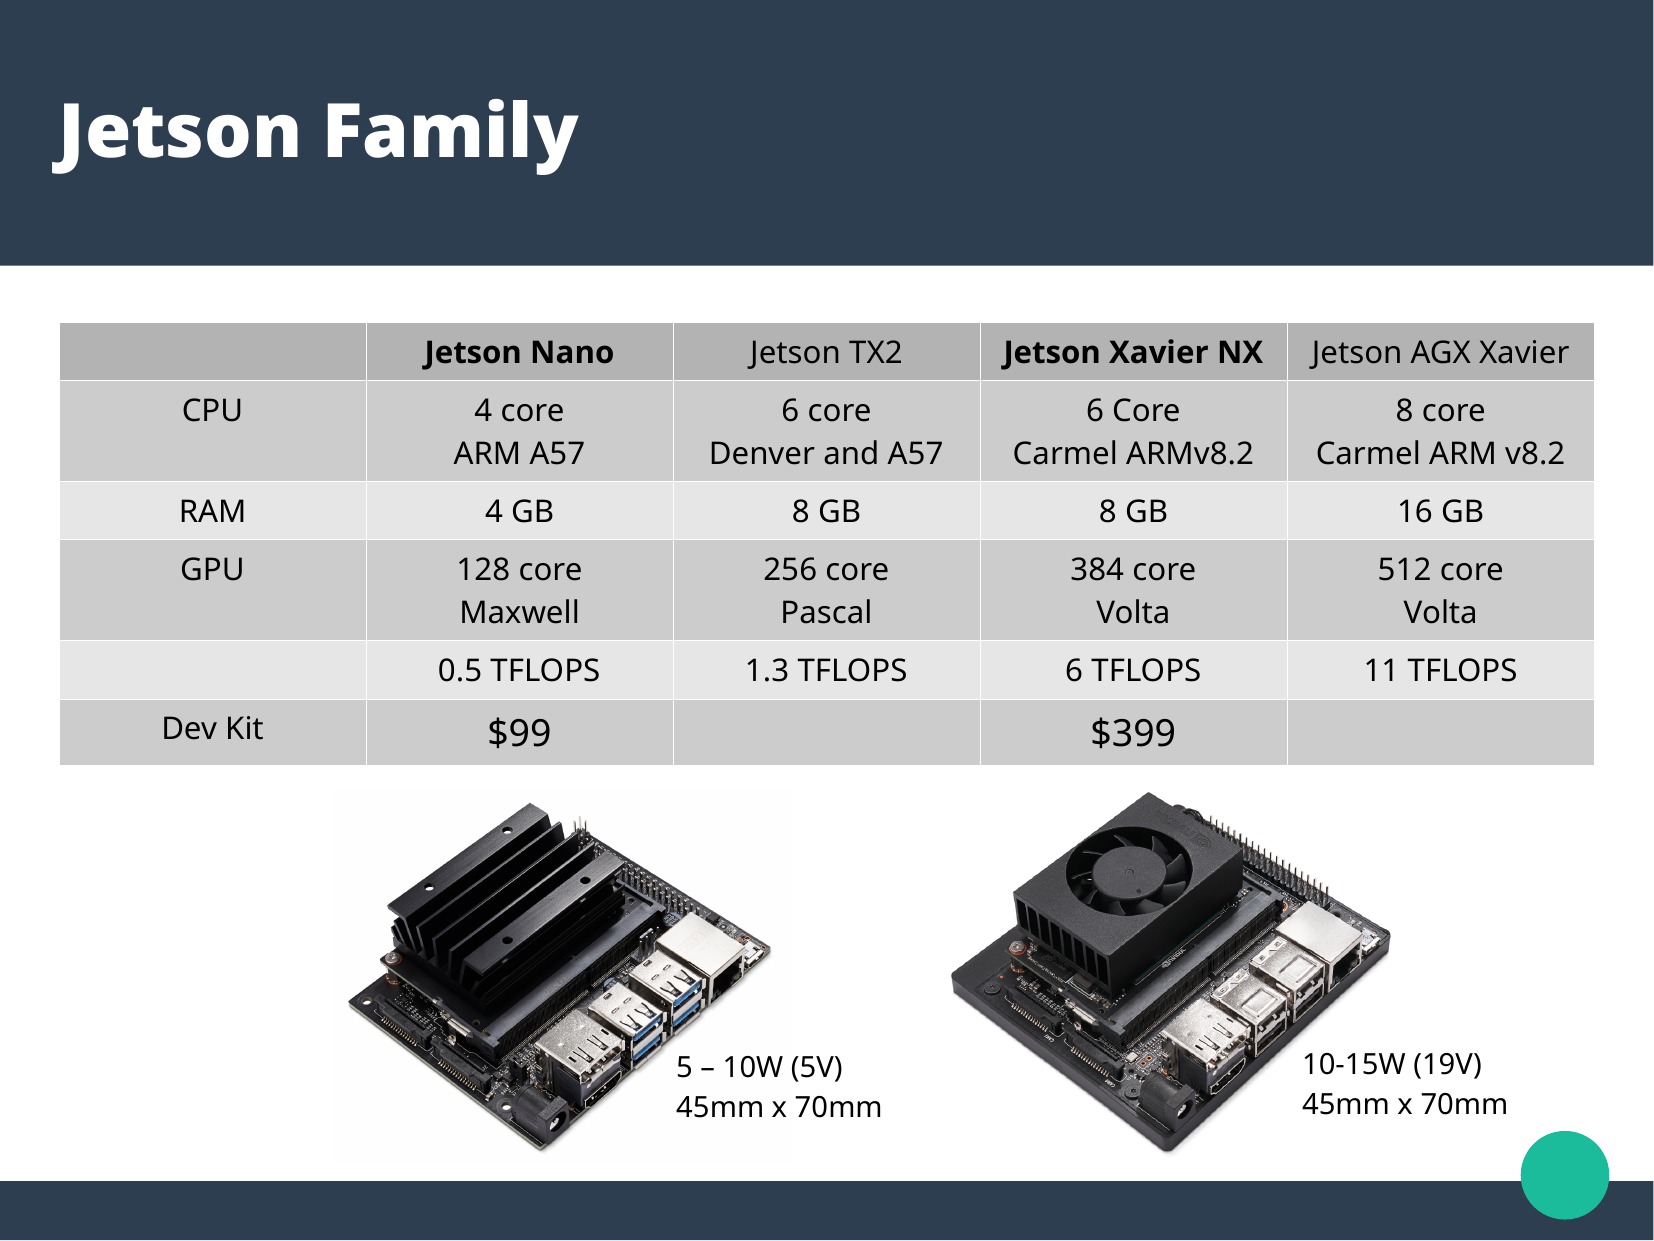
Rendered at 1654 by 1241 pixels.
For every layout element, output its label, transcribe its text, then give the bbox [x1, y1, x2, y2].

title Jetson Family [59, 49, 1595, 207]
table_cell 128 core Maxwell [367, 540, 673, 640]
table_header Jetson Xavier NX [981, 323, 1287, 380]
table_cell 4 core ARM A57 [367, 381, 673, 481]
list [59, 766, 1595, 1152]
table_cell 1.3 TFLOPS [674, 641, 980, 699]
table_header [60, 323, 366, 380]
picture [950, 791, 1391, 1158]
table_cell 6 TFLOPS [981, 641, 1287, 699]
table_cell $399 [981, 700, 1287, 765]
table_cell 11 TFLOPS [1288, 641, 1594, 699]
table_cell 4 GB [367, 482, 673, 539]
table_cell 256 core Pascal [674, 540, 980, 640]
text_box 5 – 10W (5V) 45mm x 70mm [661, 1039, 922, 1152]
table_cell 0.5 TFLOPS [367, 641, 673, 699]
table_header Jetson TX2 [674, 323, 980, 380]
table_cell GPU [60, 540, 366, 640]
table_cell RAM [60, 482, 366, 539]
table_cell Dev Kit [60, 700, 366, 765]
text_box 10-15W (19V) 45mm x 70mm [1287, 1035, 1536, 1124]
picture [333, 788, 792, 1163]
table_cell 384 core Volta [981, 540, 1287, 640]
table_cell [1288, 700, 1594, 765]
table_cell 6 Core Carmel ARMv8.2 [981, 381, 1287, 481]
table_header Jetson AGX Xavier [1288, 323, 1594, 380]
table_cell 16 GB [1288, 482, 1594, 539]
table_cell 512 core Volta [1288, 540, 1594, 640]
table_cell [674, 700, 980, 765]
table_cell 6 core Denver and A57 [674, 381, 980, 481]
table_cell CPU [60, 381, 366, 481]
table_header Jetson Nano [367, 323, 673, 380]
table_cell $99 [367, 700, 673, 765]
table_cell 8 GB [674, 482, 980, 539]
table_cell [60, 641, 366, 699]
table_cell 8 core Carmel ARM v8.2 [1288, 381, 1594, 481]
table_cell 8 GB [981, 482, 1287, 539]
